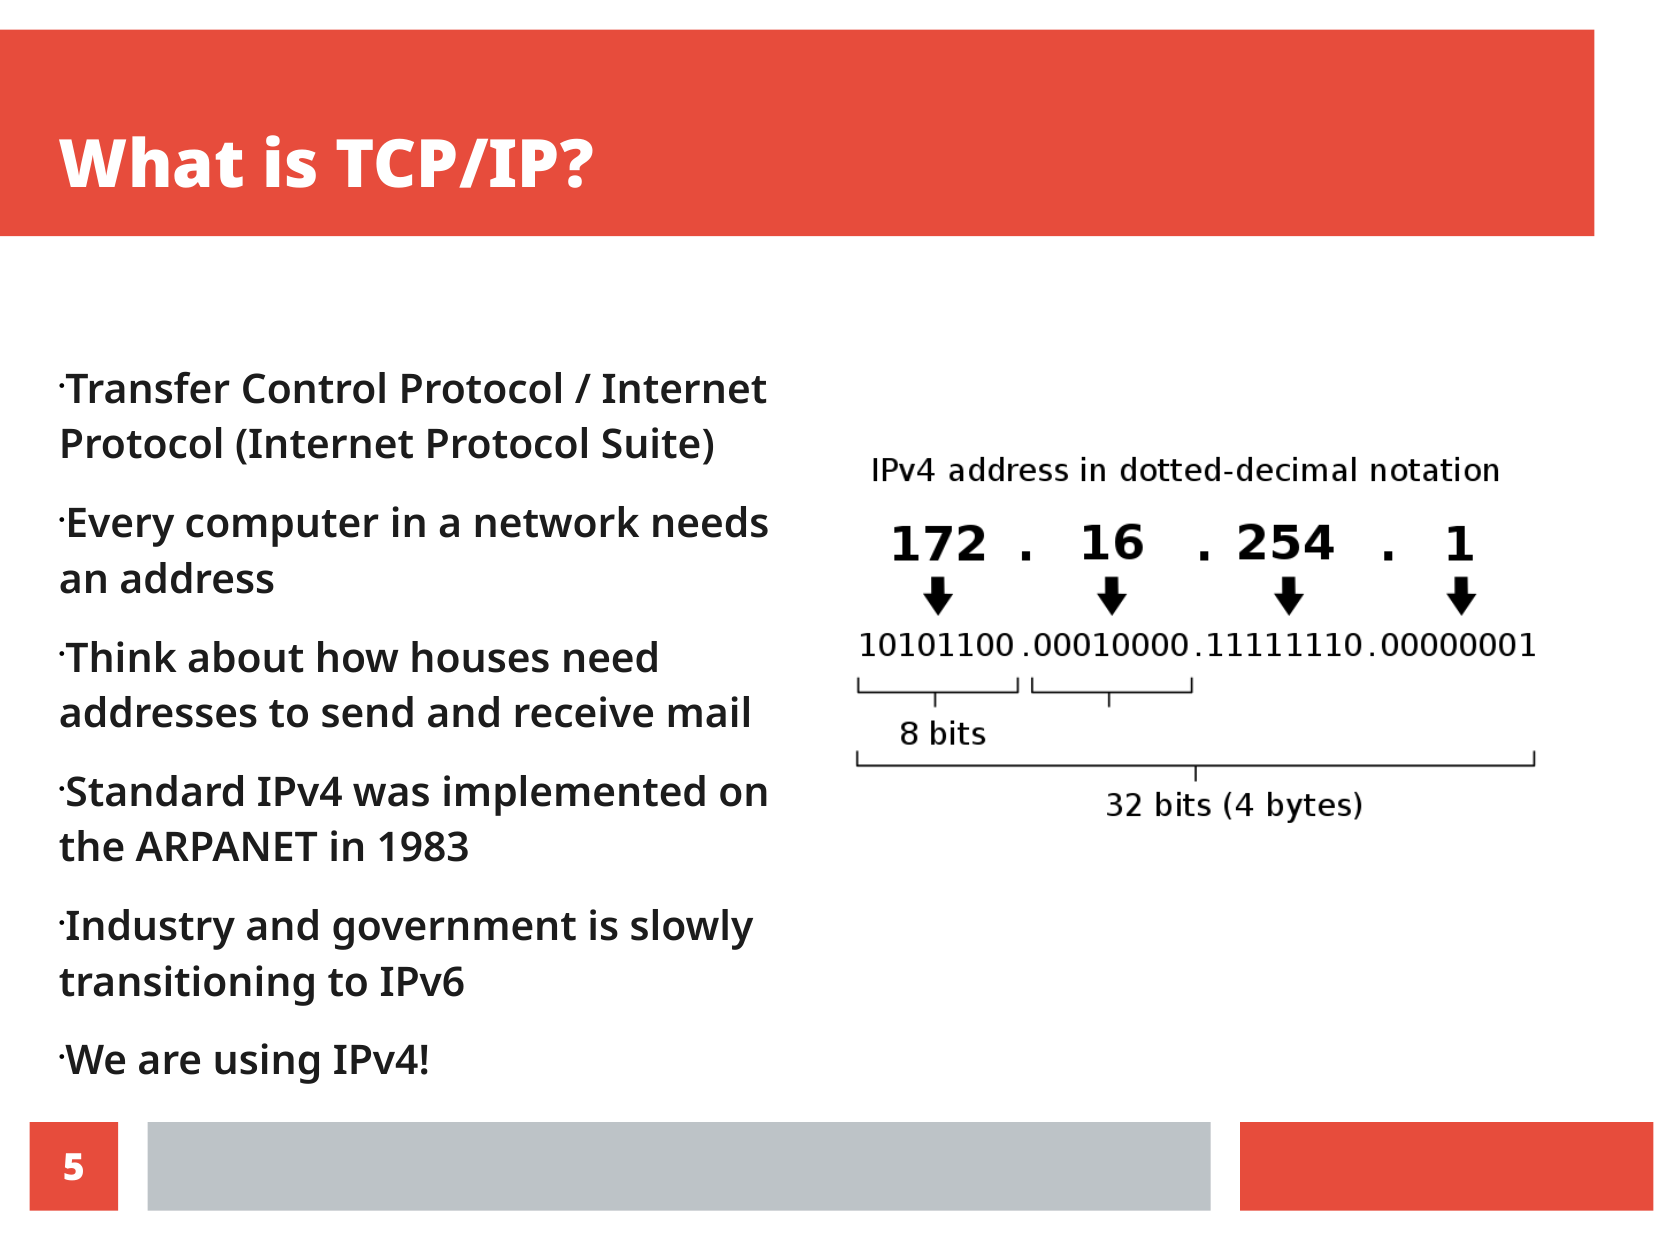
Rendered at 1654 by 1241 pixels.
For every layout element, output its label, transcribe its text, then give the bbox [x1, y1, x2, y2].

list Transfer Control Protocol / Internet Protocol (Internet Protocol Suite) Every computer in a network needs an address Think about how houses need addresses to send and receive mail Standard IPv4 was implemented on the ARPANET in 1983 Industry and government is slowly transitioning to IPv6 We are using IPv4! [59, 360, 794, 1093]
picture [830, 419, 1566, 861]
title What is TCP/IP? [59, 59, 1595, 207]
